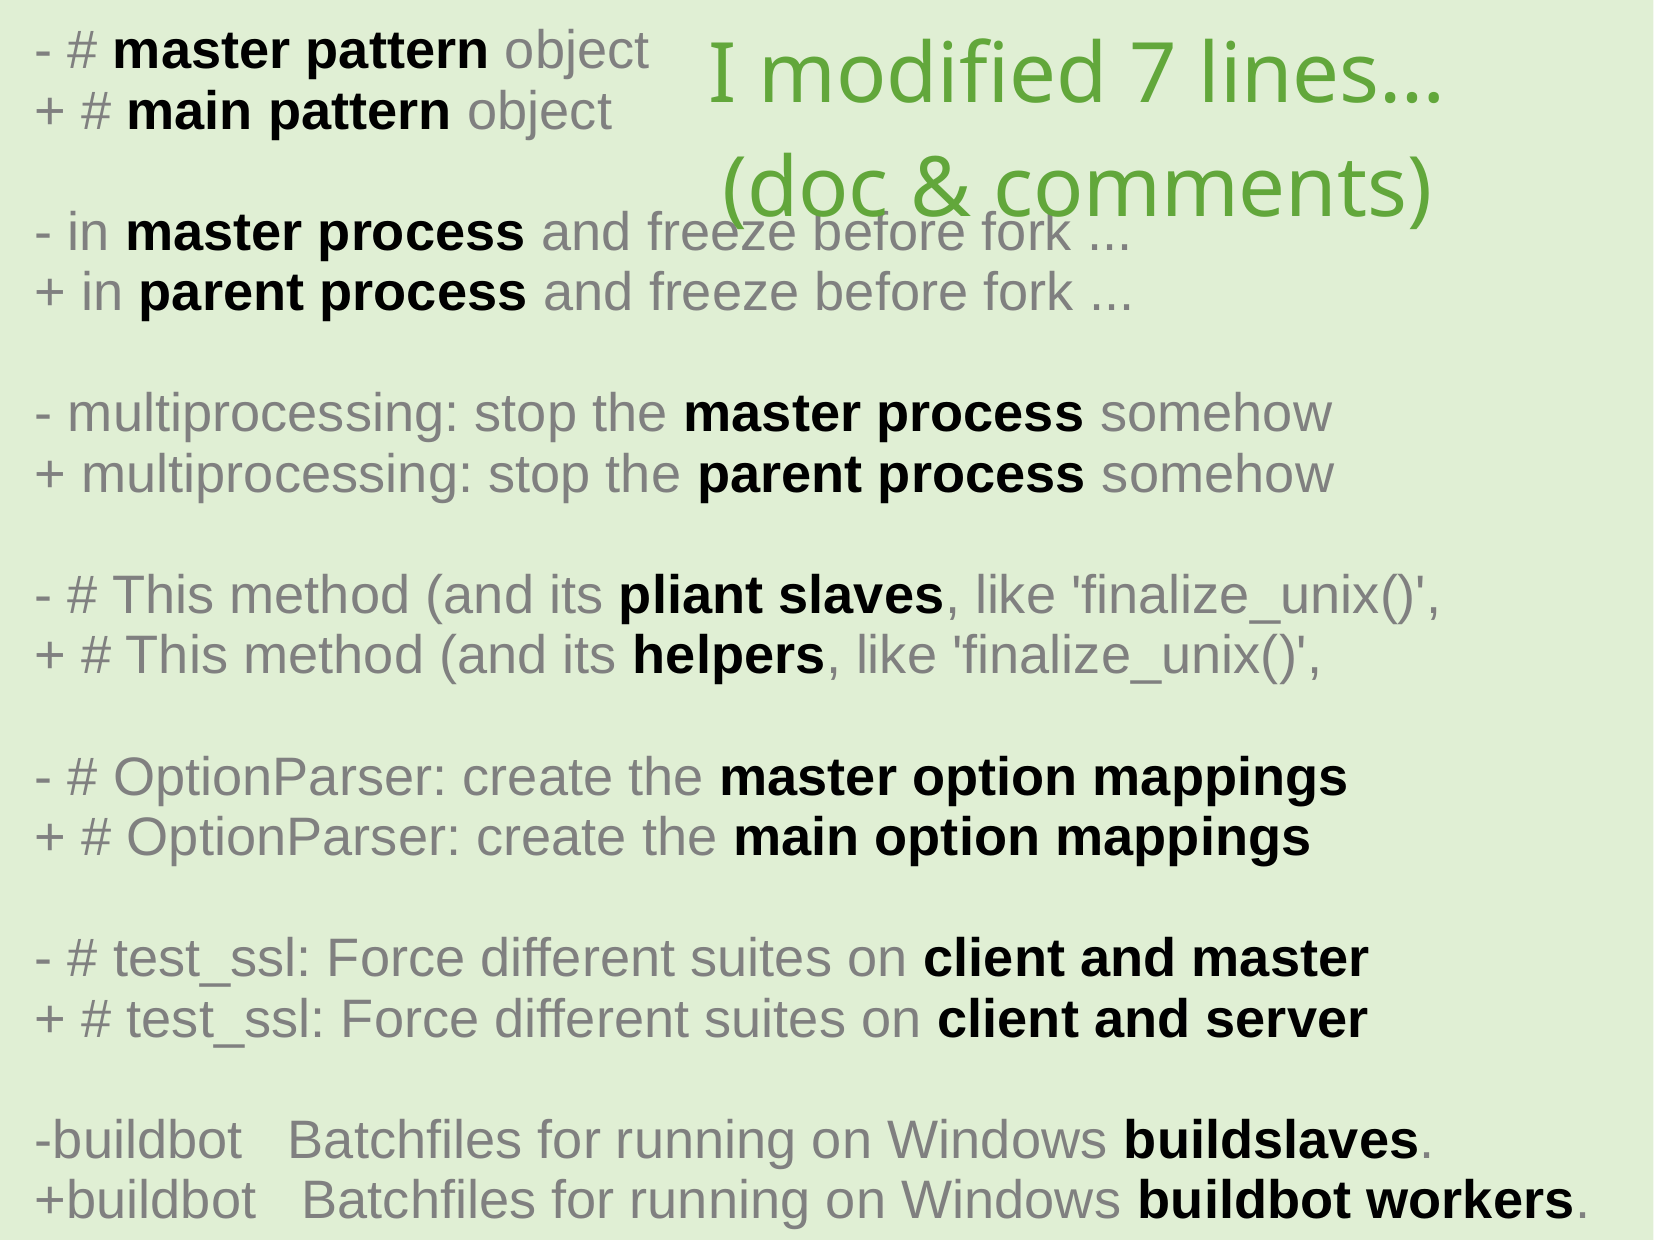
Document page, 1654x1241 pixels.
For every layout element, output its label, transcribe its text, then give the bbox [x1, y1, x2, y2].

text_box - # master pattern object + # main pattern object - in master process and freeze before fork ... + in parent process and freeze before fork ... - multiprocessing: stop the master process somehow + multiprocessing: stop the parent process somehow - # This method (and its pliant slaves, like 'finalize_unix()', + # This method (and its helpers, like 'finalize_unix()', - # OptionParser: create the master option mappings + # OptionParser: create the main option mappings - # test_ssl: Force different suites on client and master + # test_ssl: Force different suites on client and server -buildbot Batchfiles for running on Windows buildslaves. +buildbot Batchfiles for running on Windows buildbot workers. [19, 12, 1635, 1238]
text_box I modified 7 lines… (doc & comments) [694, 6, 1654, 207]
